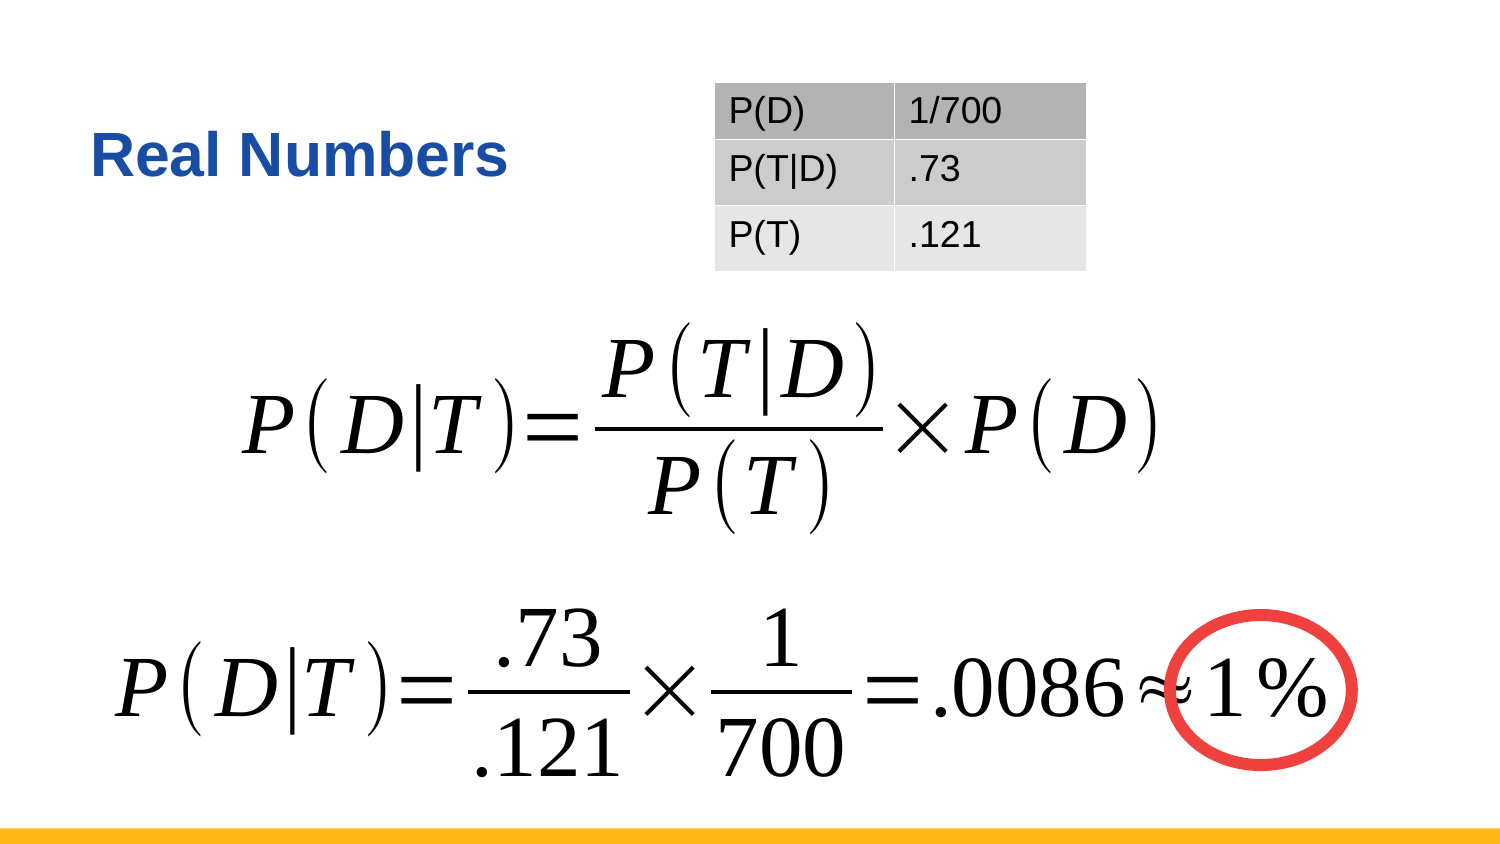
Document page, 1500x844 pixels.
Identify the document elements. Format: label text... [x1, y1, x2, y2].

table_cell .73 [895, 140, 1086, 205]
table_header 1/700 [895, 83, 1086, 139]
chart [105, 589, 1337, 796]
table_cell P(T) [715, 206, 894, 271]
chart [1176, 622, 1337, 759]
chart [231, 317, 1171, 541]
table_cell .121 [895, 206, 1086, 271]
table_cell P(T|D) [715, 140, 894, 205]
title Real Numbers [75, 0, 1425, 197]
table_header P(D) [715, 83, 894, 139]
